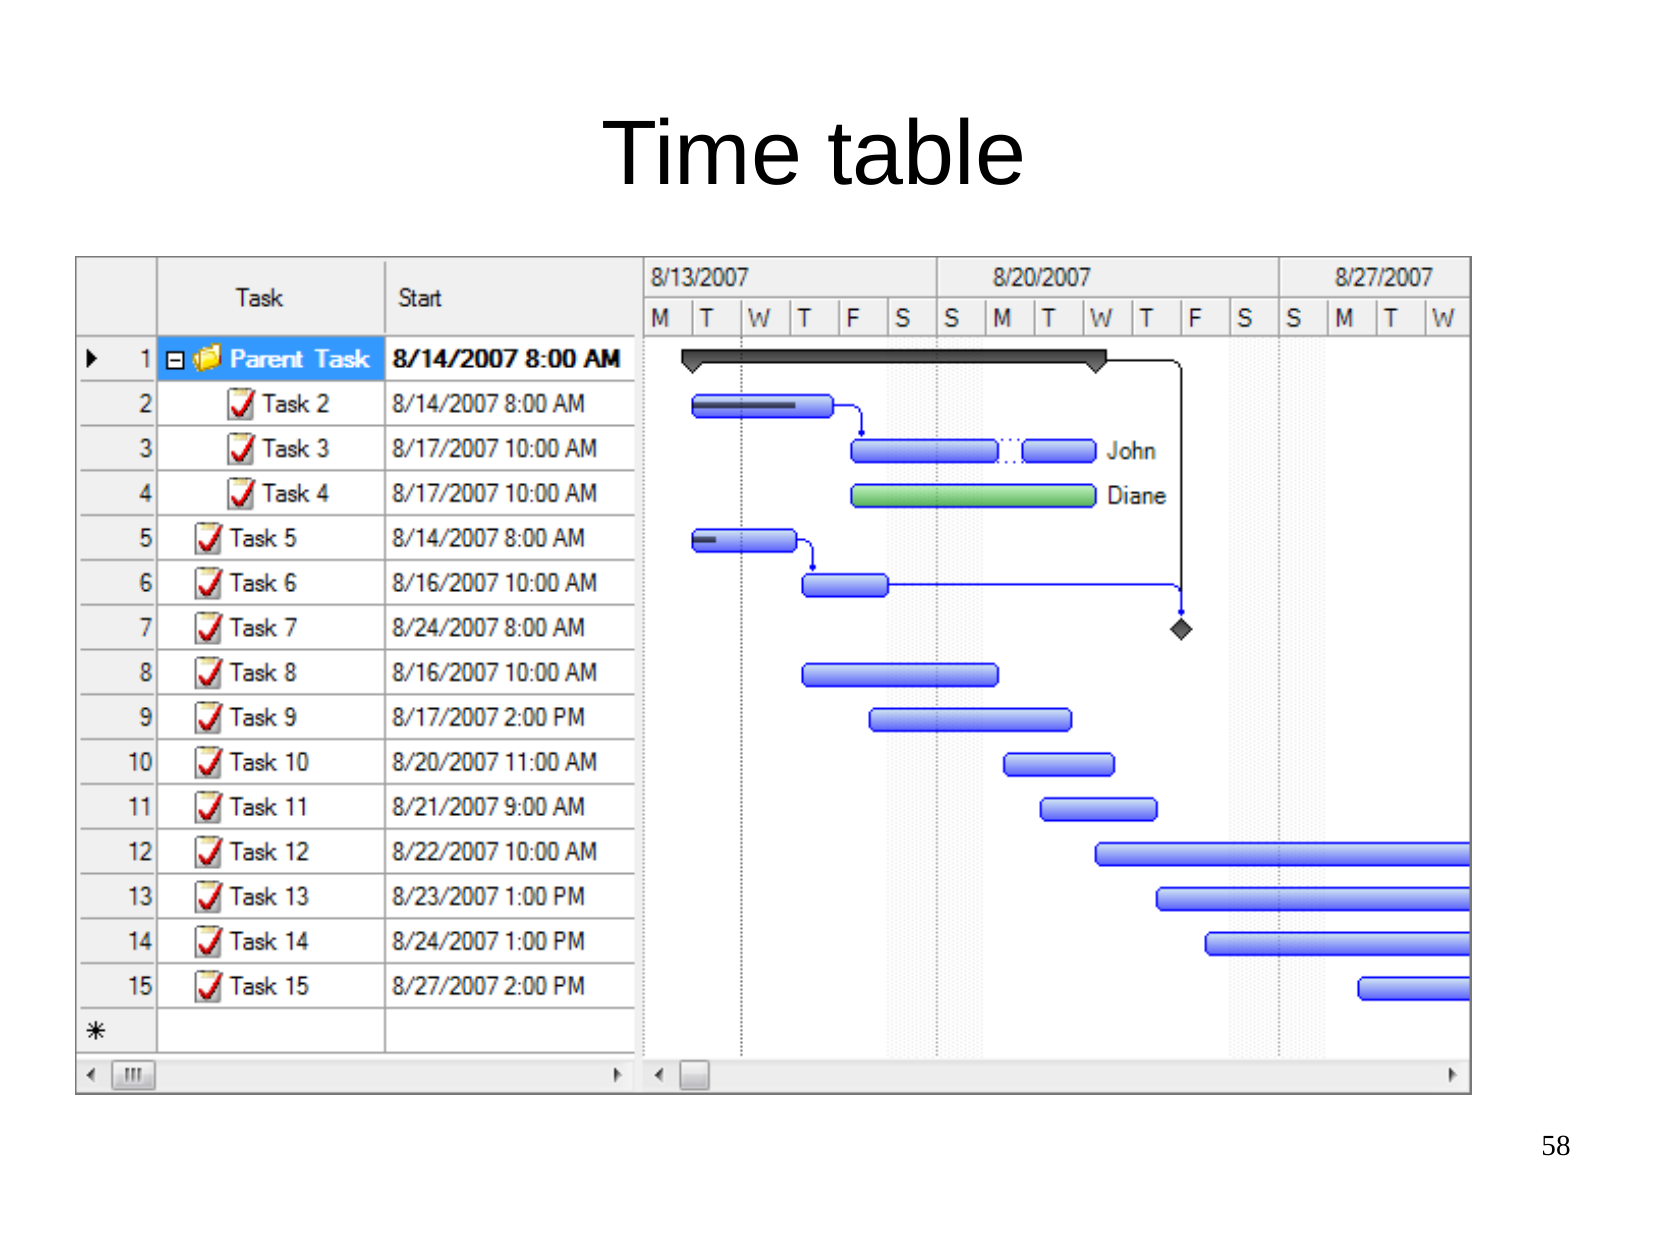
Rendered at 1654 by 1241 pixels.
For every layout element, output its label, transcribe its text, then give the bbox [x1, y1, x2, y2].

picture [75, 256, 1472, 1096]
title Time table [82, 49, 1571, 257]
